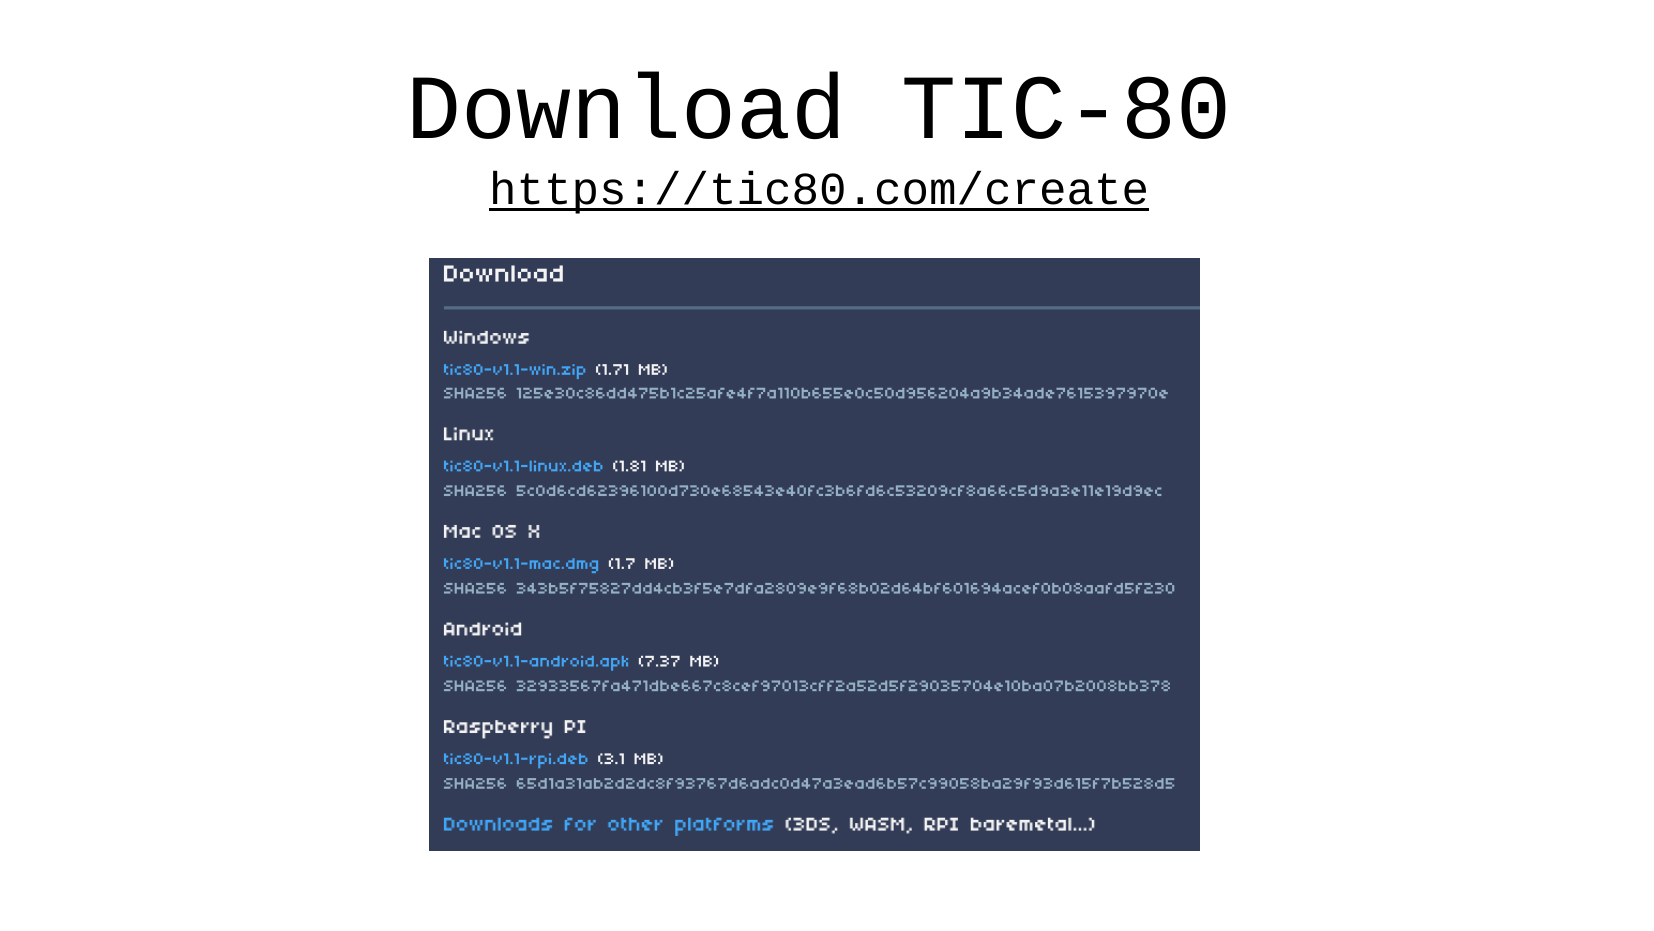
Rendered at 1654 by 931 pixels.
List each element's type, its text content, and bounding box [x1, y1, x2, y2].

title Download TIC-80 https://tic80.com/create [75, 62, 1564, 218]
picture [429, 258, 1200, 851]
